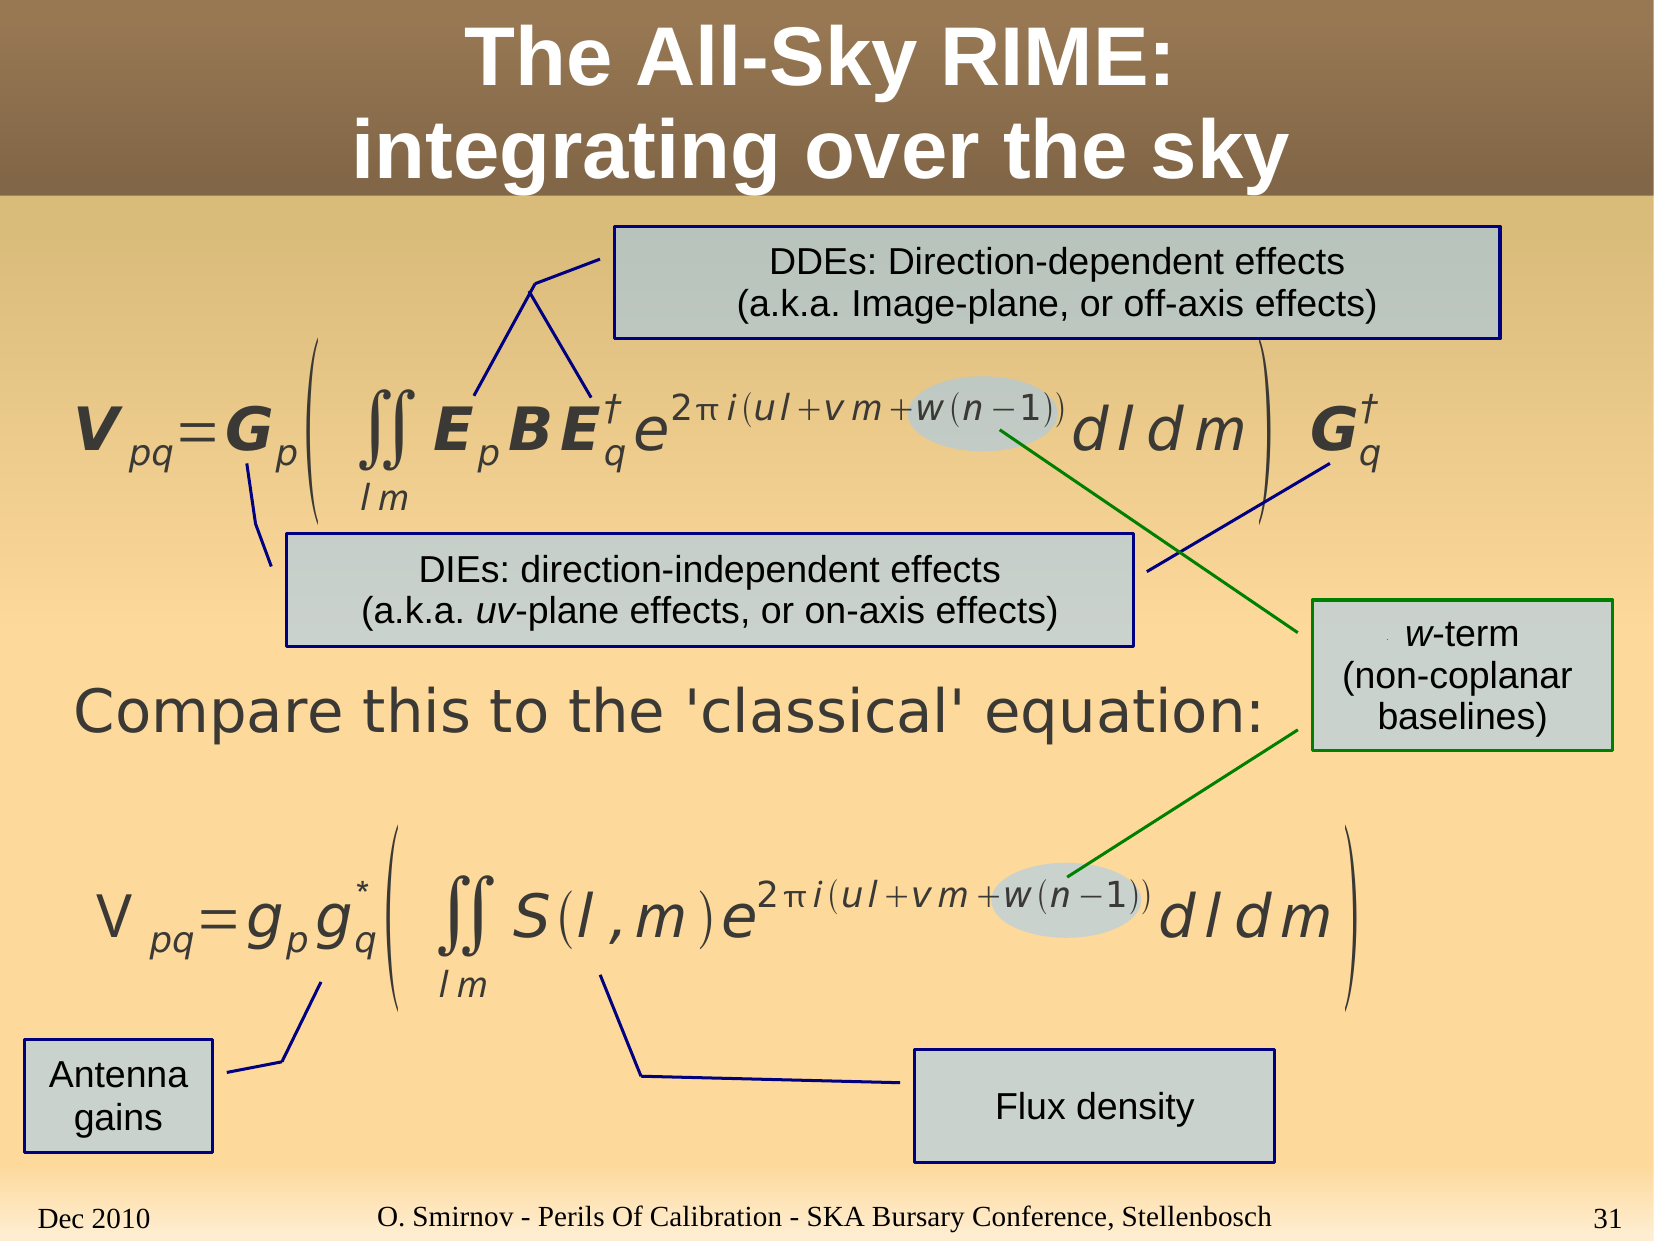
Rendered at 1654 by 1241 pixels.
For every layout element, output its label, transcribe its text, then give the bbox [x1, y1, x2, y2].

text_box DDEs: Direction-dependent effects (a.k.a. Image-plane, or off-axis effects) [615, 226, 1500, 339]
title The All-Sky RIME: integrating over the sky [76, 7, 1565, 200]
text_box DIEs: direction-independent effects (a.k.a. uv-plane effects, or on-axis effects) [286, 534, 1134, 646]
picture [0, 0, 1654, 1241]
chart [68, 262, 1388, 1016]
text_box w-term (non-coplanar baselines) [1313, 600, 1613, 750]
text_box Antenna gains [25, 1040, 212, 1152]
text_box Flux density [915, 1050, 1275, 1163]
